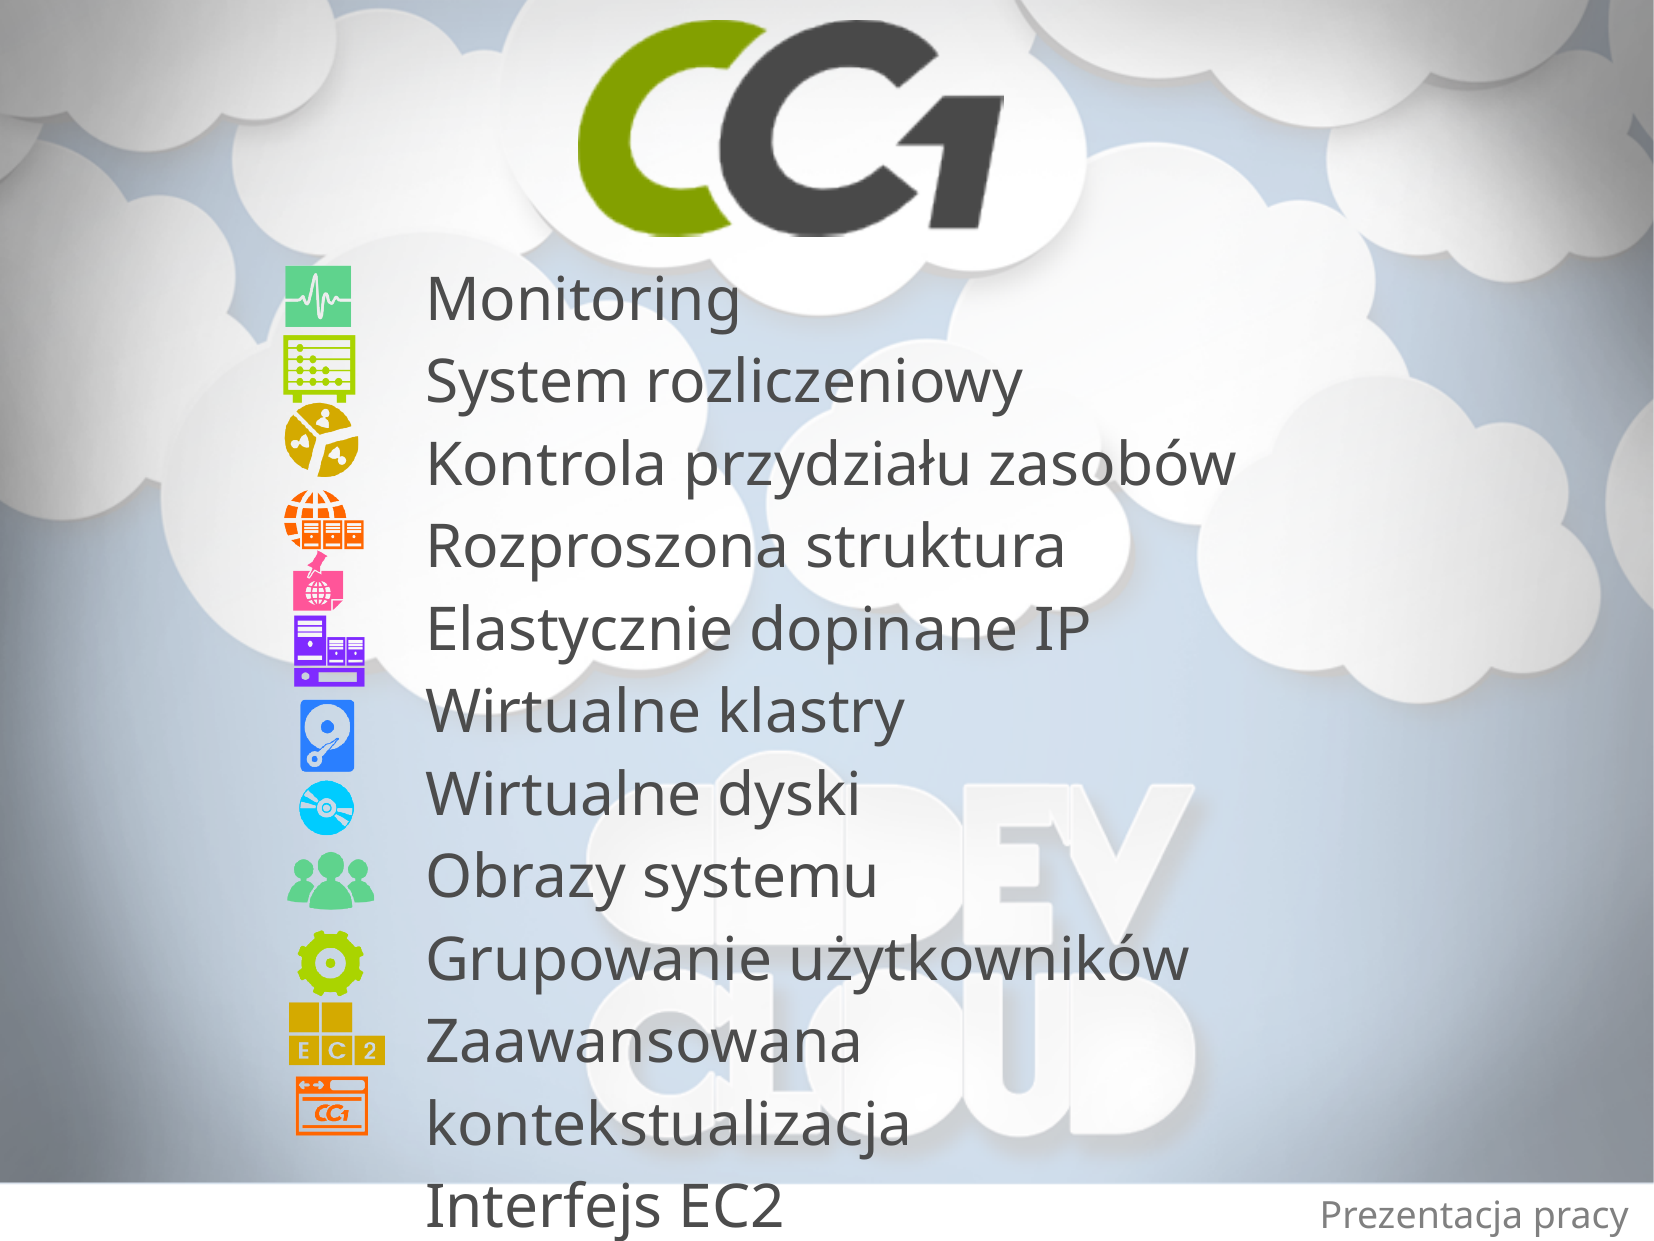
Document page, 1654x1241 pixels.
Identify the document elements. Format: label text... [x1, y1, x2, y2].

text_box Prezentacja pracy dyplomowej [1122, 1181, 1654, 1241]
picture [0, 0, 1654, 1241]
text_box Monitoring System rozliczeniowy Kontrola przydziału zasobów Rozproszona struktura Elastycznie dopinane IP Wirtualne klastry Wirtualne dyski Obrazy systemu Grupowanie użytkowników Zaawansowana kontekstualizacja Interfejs EC2 Interfejs przeglądarkowy [410, 248, 1300, 1154]
